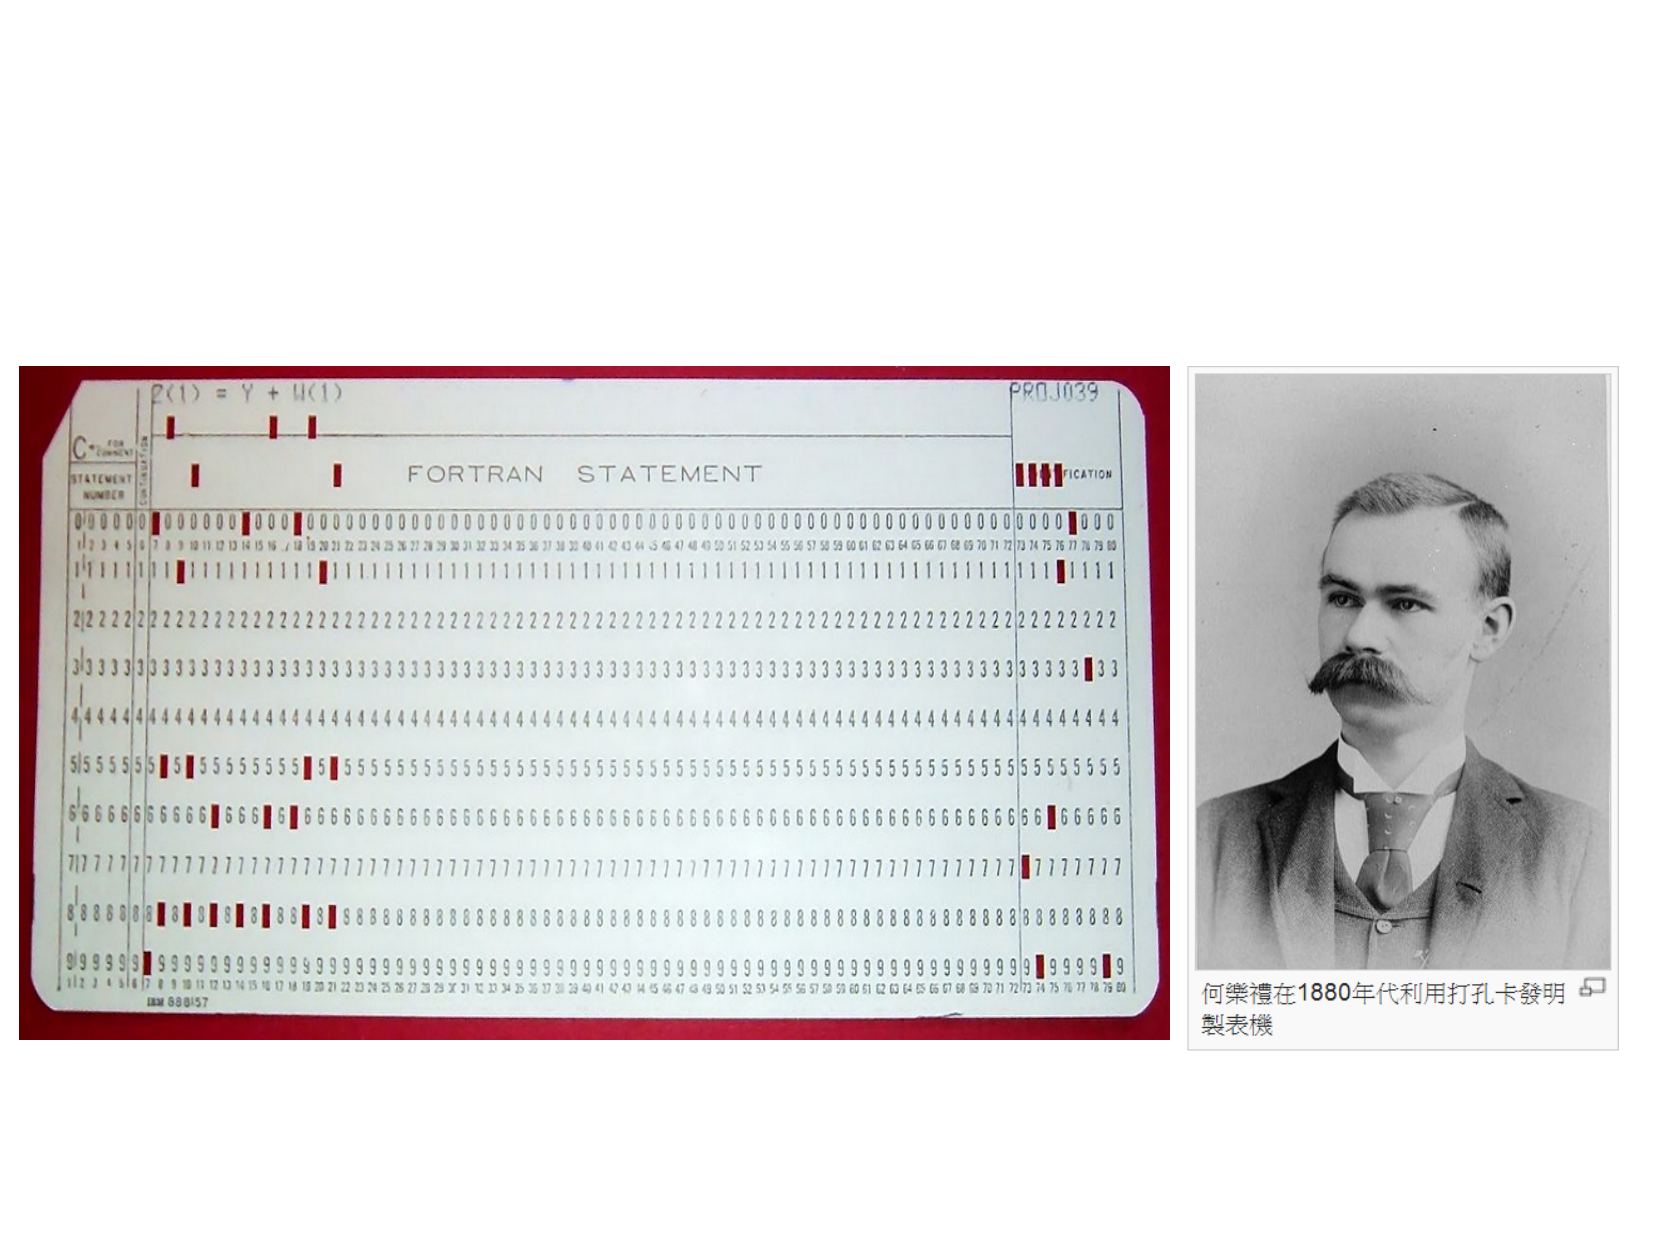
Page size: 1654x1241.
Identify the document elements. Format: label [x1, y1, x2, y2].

picture [1185, 366, 1619, 1052]
picture [19, 366, 1170, 1040]
